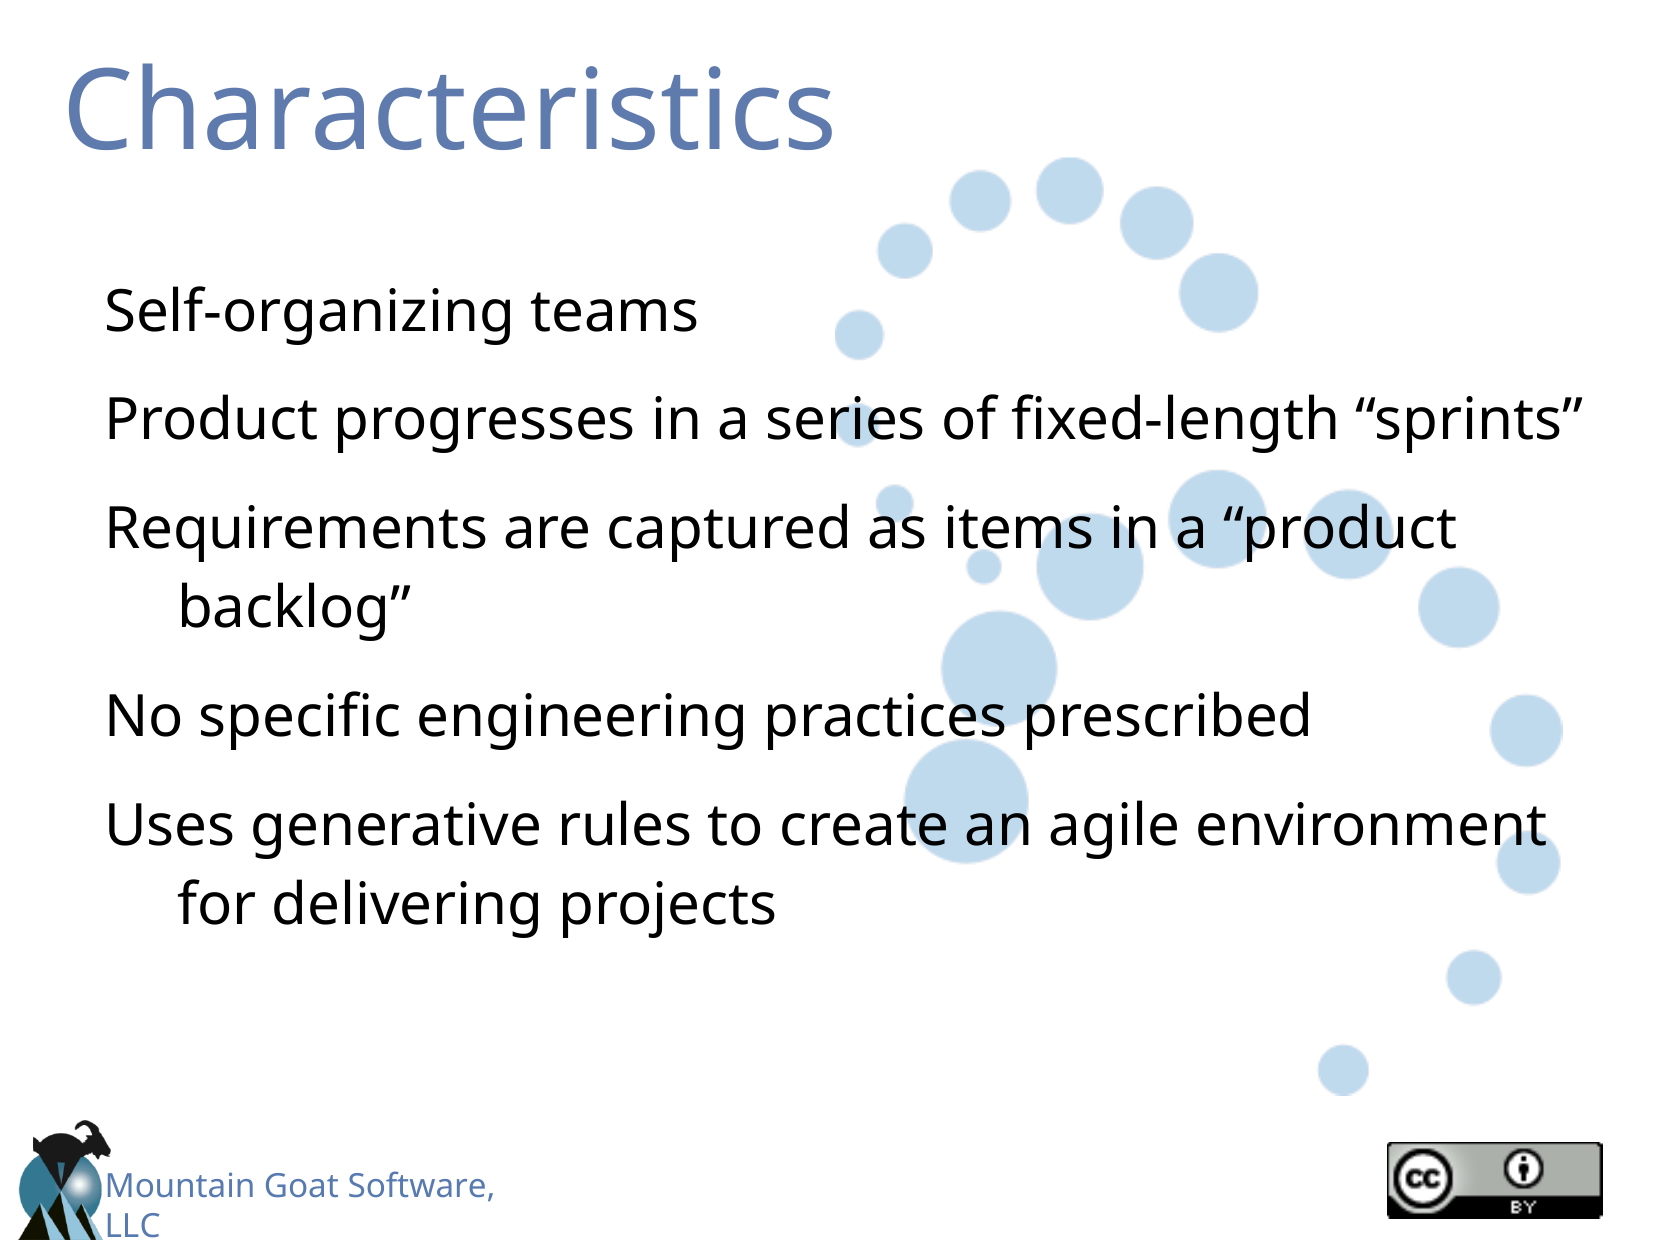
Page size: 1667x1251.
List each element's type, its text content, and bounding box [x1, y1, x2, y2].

list Self-organizing teams Product progresses in a series of fixed-length “sprints” Requirements are captured as items in a “product backlog” No specific engineering practices prescribed Uses generative rules to create an agile environment for delivering projects [56, 262, 1609, 1121]
picture [835, 194, 1563, 262]
picture [1387, 1142, 1603, 1219]
title Characteristics [56, 18, 1609, 194]
picture [18, 1120, 111, 1240]
